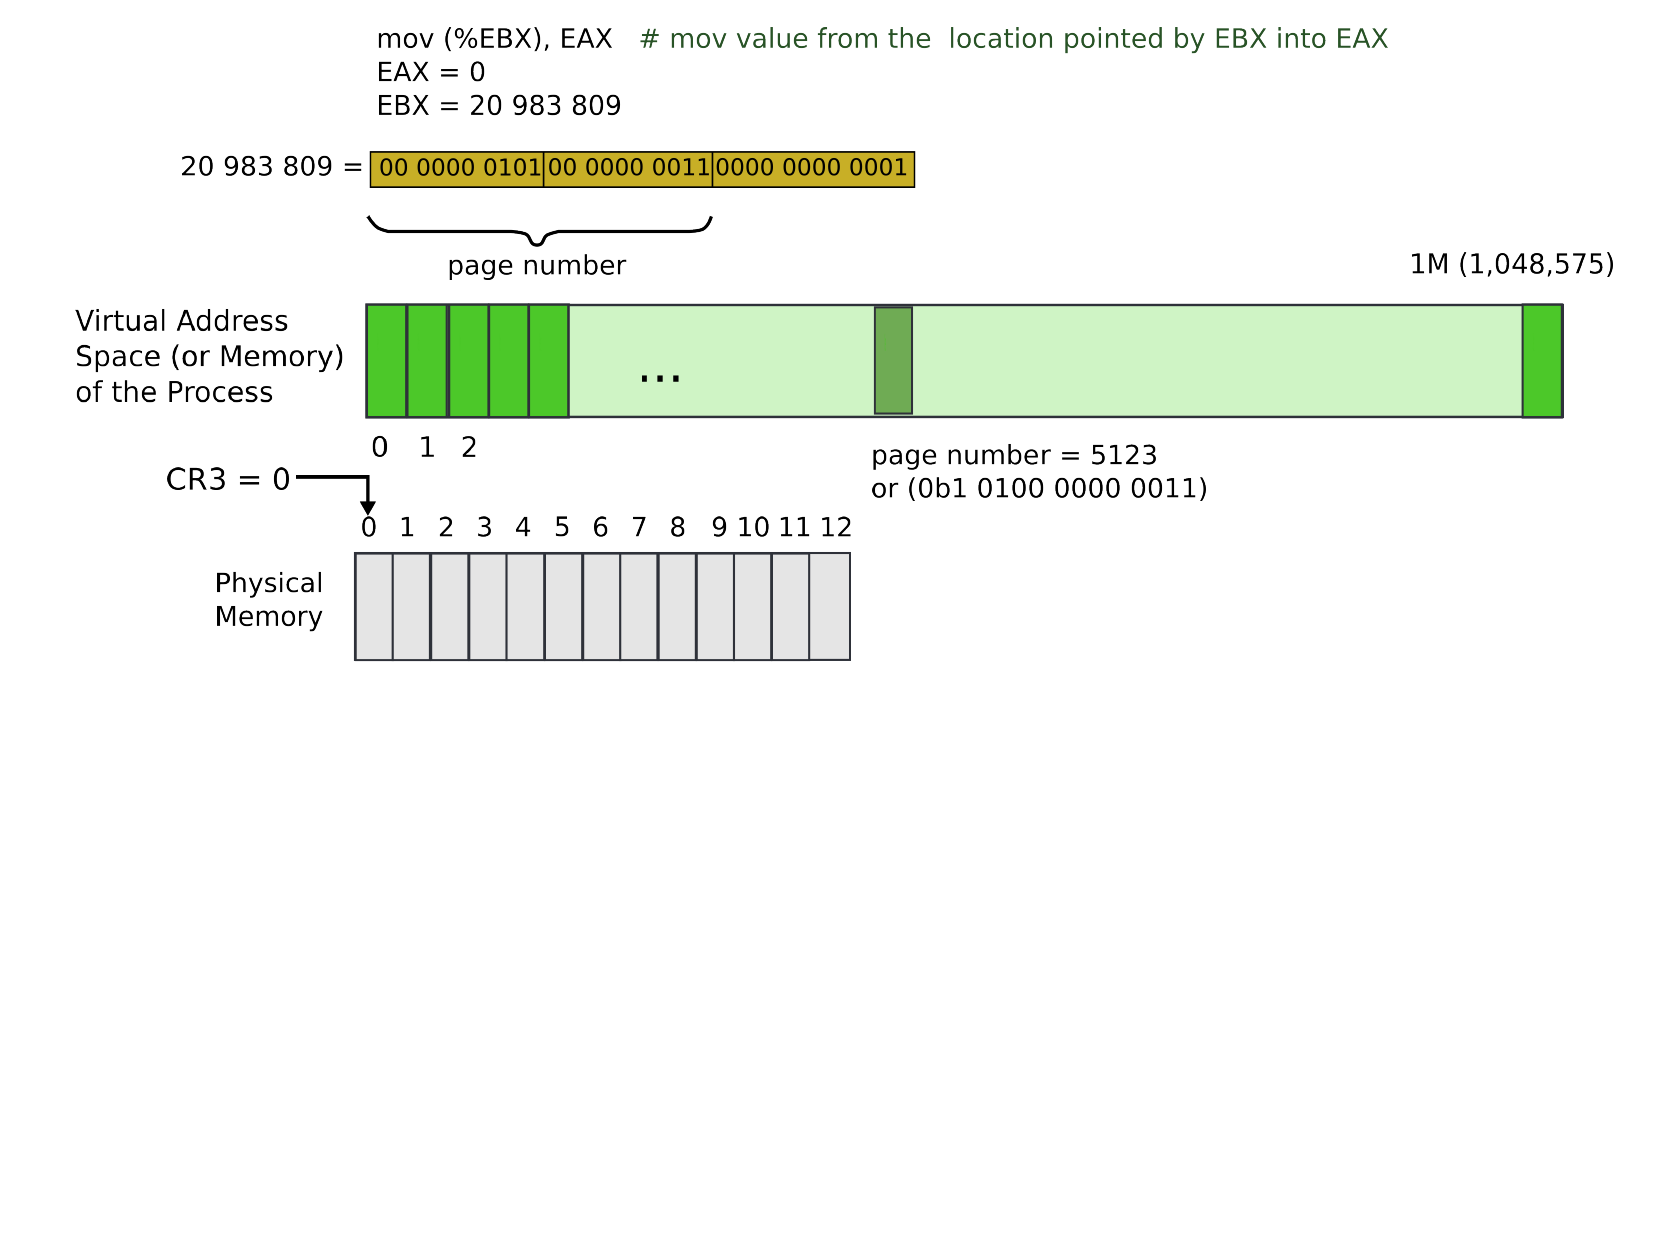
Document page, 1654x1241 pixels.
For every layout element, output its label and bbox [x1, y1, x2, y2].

picture [366, 215, 713, 280]
picture [217, 475, 851, 666]
picture [1412, 252, 1613, 277]
picture [167, 467, 289, 490]
picture [182, 27, 1388, 188]
picture [75, 298, 1564, 501]
